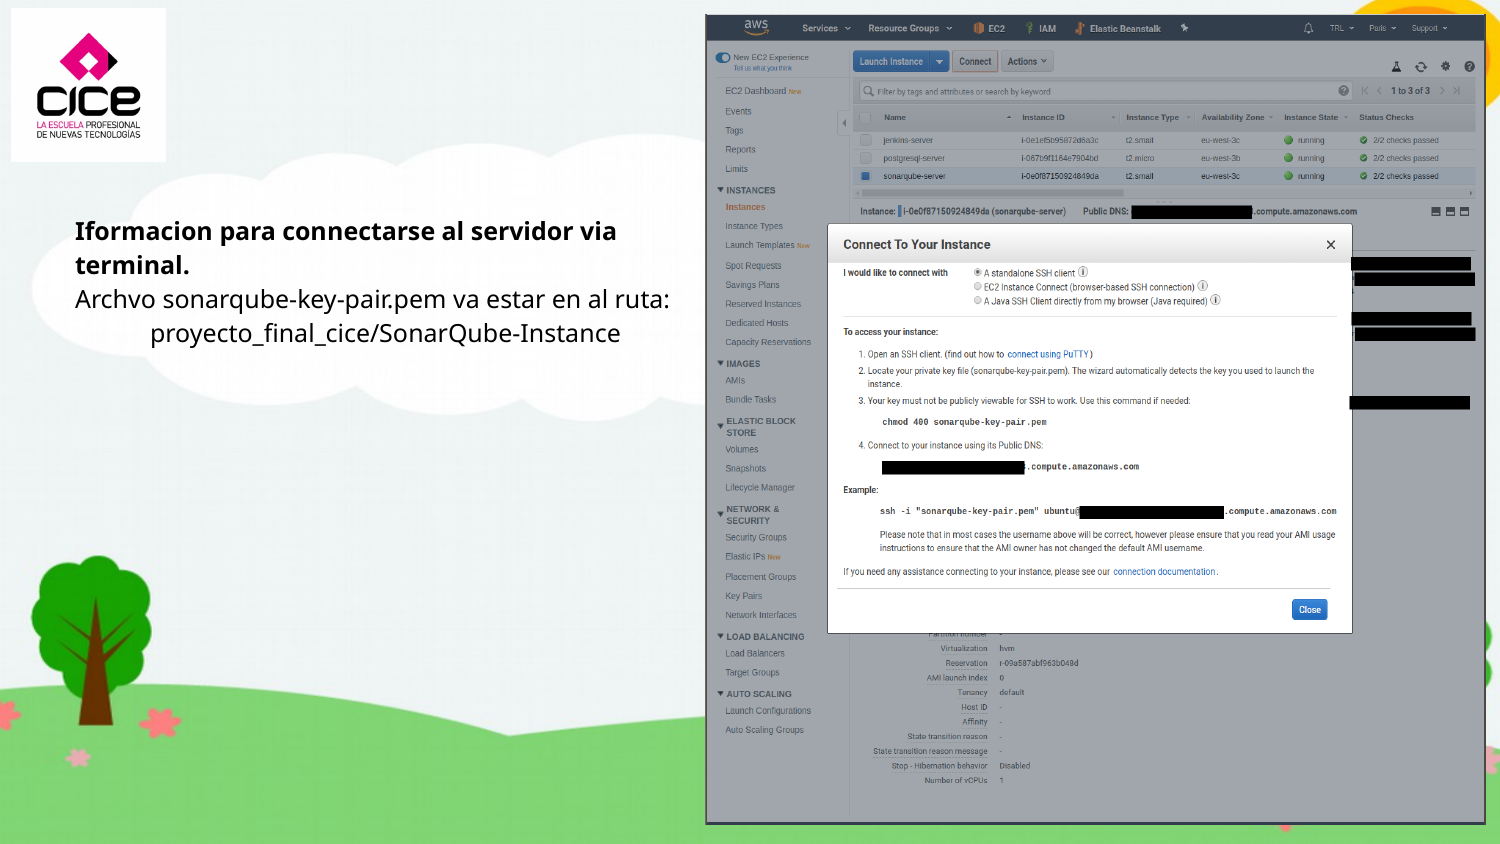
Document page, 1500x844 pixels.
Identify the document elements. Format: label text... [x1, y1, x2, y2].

title Iformacion para connectarse al servidor via terminal. Archvo sonarqube-key-pair.pem va estar en al ruta: proyecto_final_cice/SonarQube-Instance [75, 240, 676, 323]
picture [0, 0, 1500, 844]
